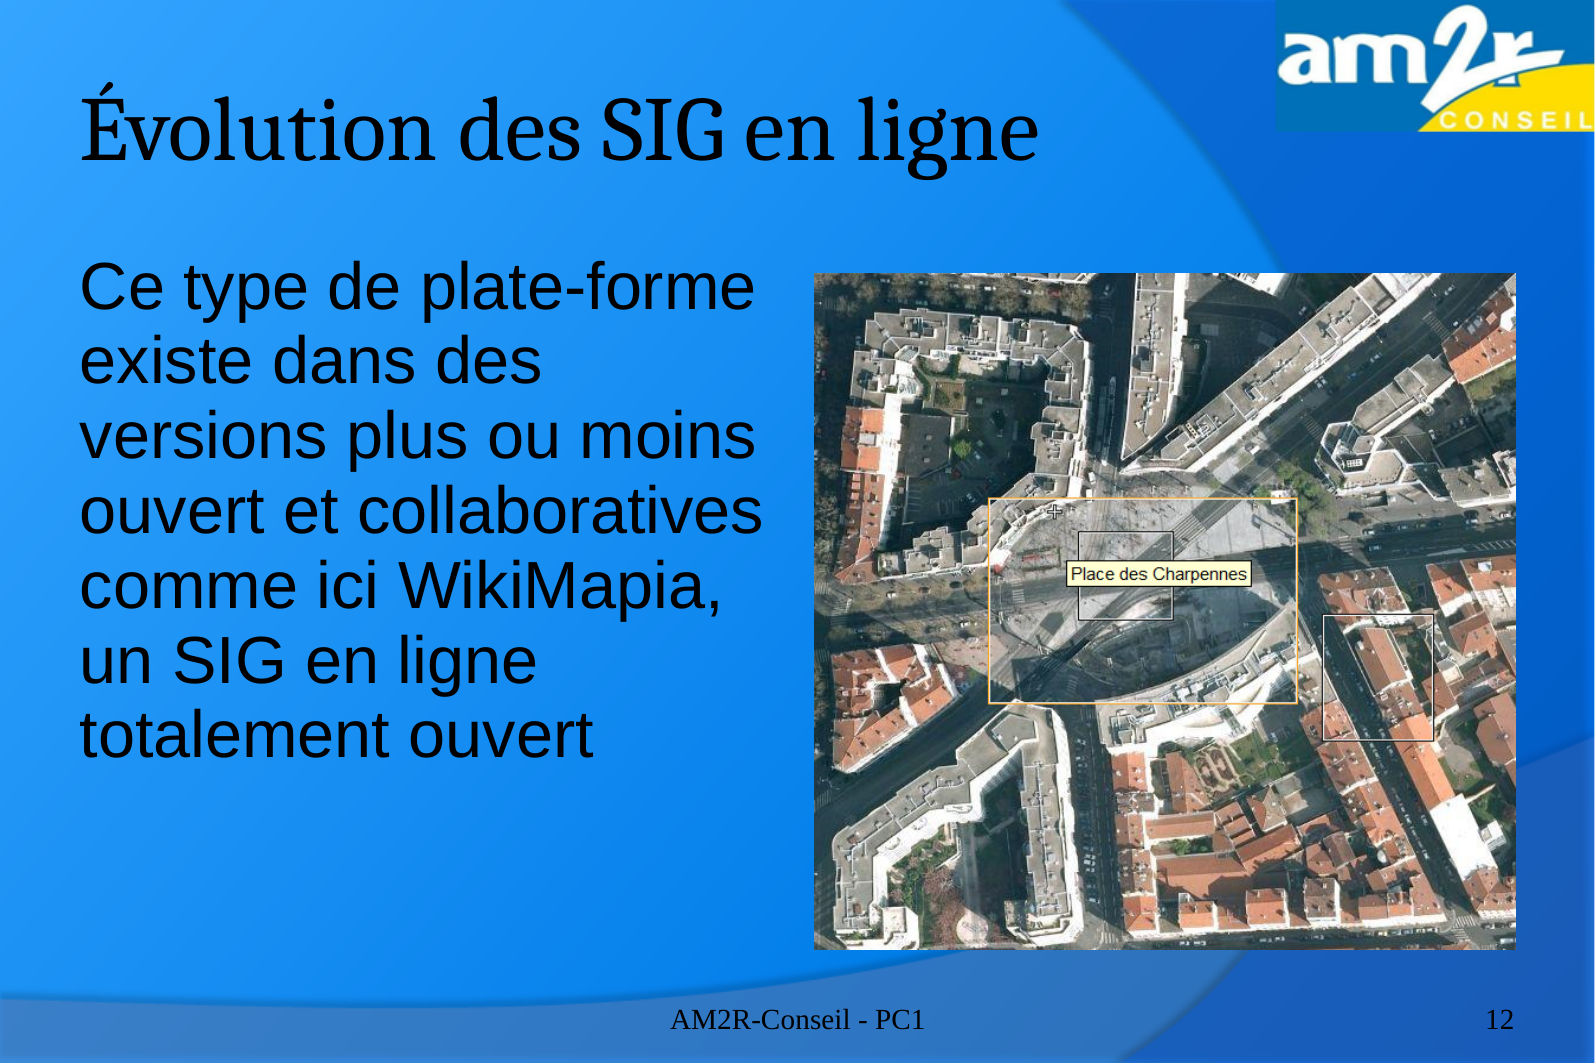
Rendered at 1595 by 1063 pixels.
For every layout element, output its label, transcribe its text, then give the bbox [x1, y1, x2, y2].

title Évolution des SIG en ligne [79, 42, 1152, 220]
picture [0, 0, 1595, 1063]
list Ce type de plate-forme existe dans des versions plus ou moins ouvert et collaboratives comme ici WikiMapia, un SIG en ligne totalement ouvert [79, 248, 780, 975]
